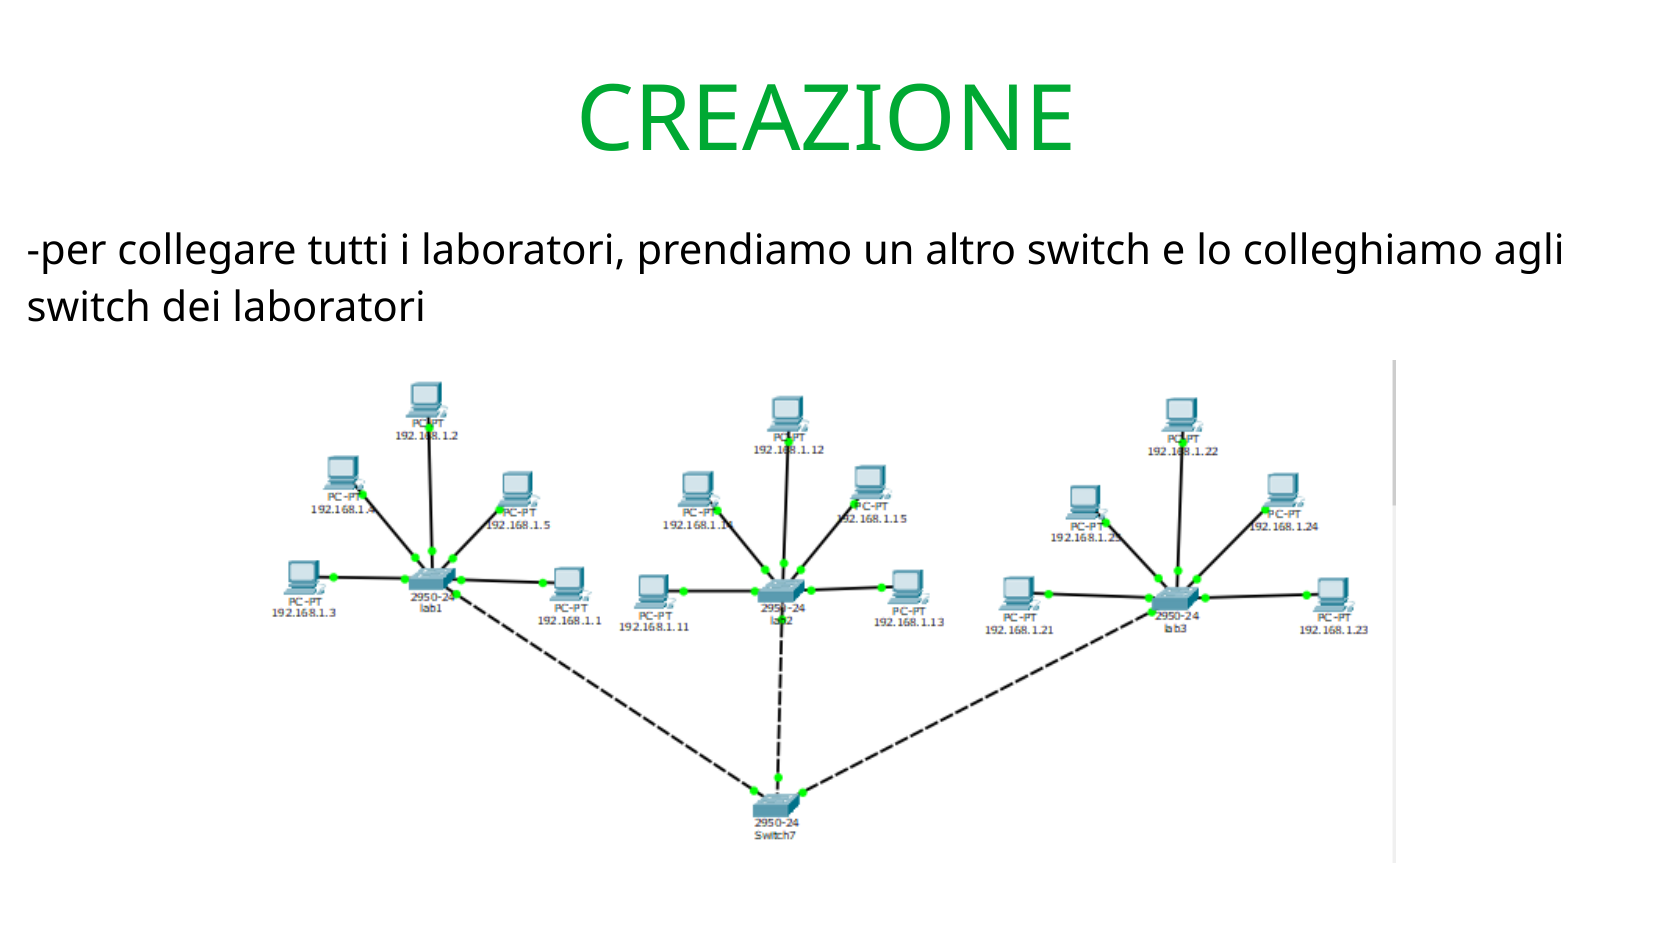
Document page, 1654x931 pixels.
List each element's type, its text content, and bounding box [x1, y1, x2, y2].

title CREAZIONE [82, 37, 1571, 193]
text_box -per collegare tutti i laboratori, prendiamo un altro switch e lo colleghiamo agli switch dei laboratori [11, 212, 1654, 343]
picture [259, 360, 1396, 863]
